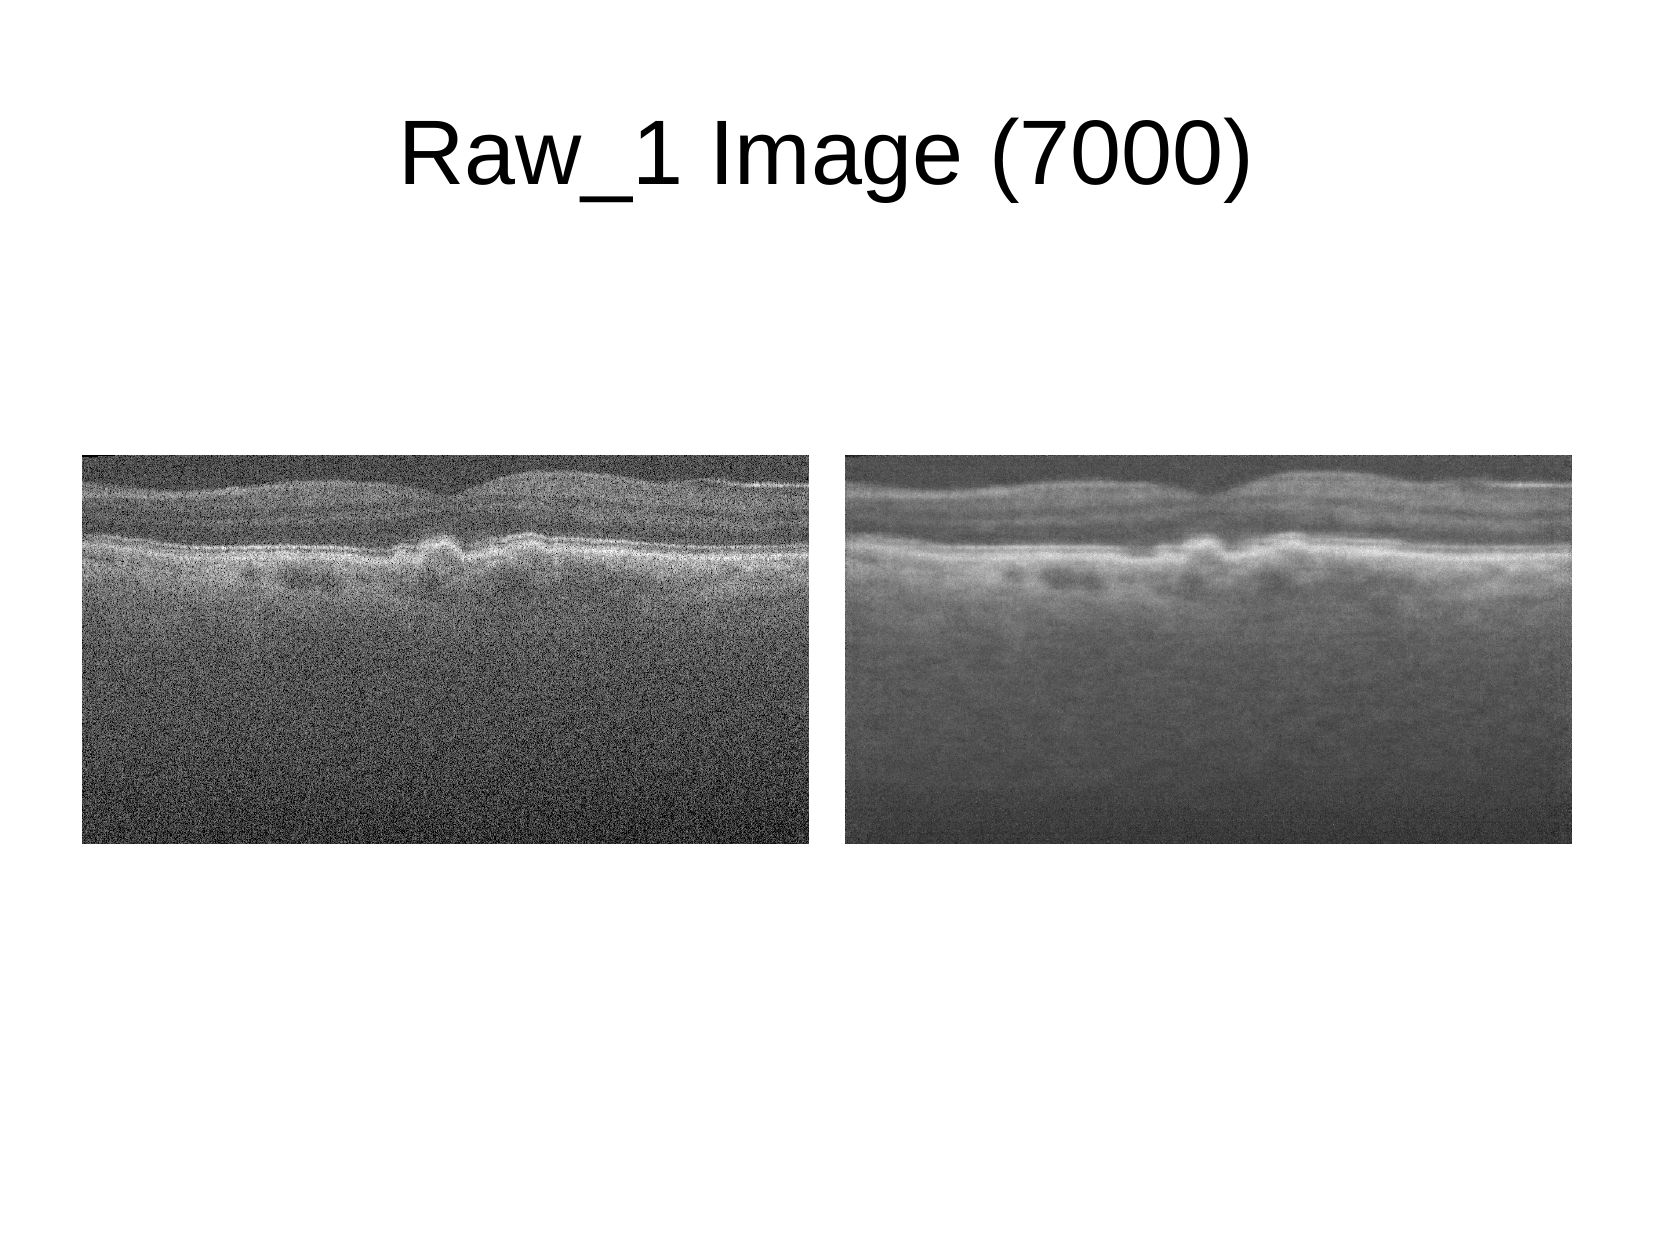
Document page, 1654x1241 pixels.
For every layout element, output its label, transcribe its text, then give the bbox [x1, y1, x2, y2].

title Raw_1 Image (7000) [82, 49, 1571, 257]
picture [845, 455, 1572, 845]
picture [82, 455, 809, 845]
